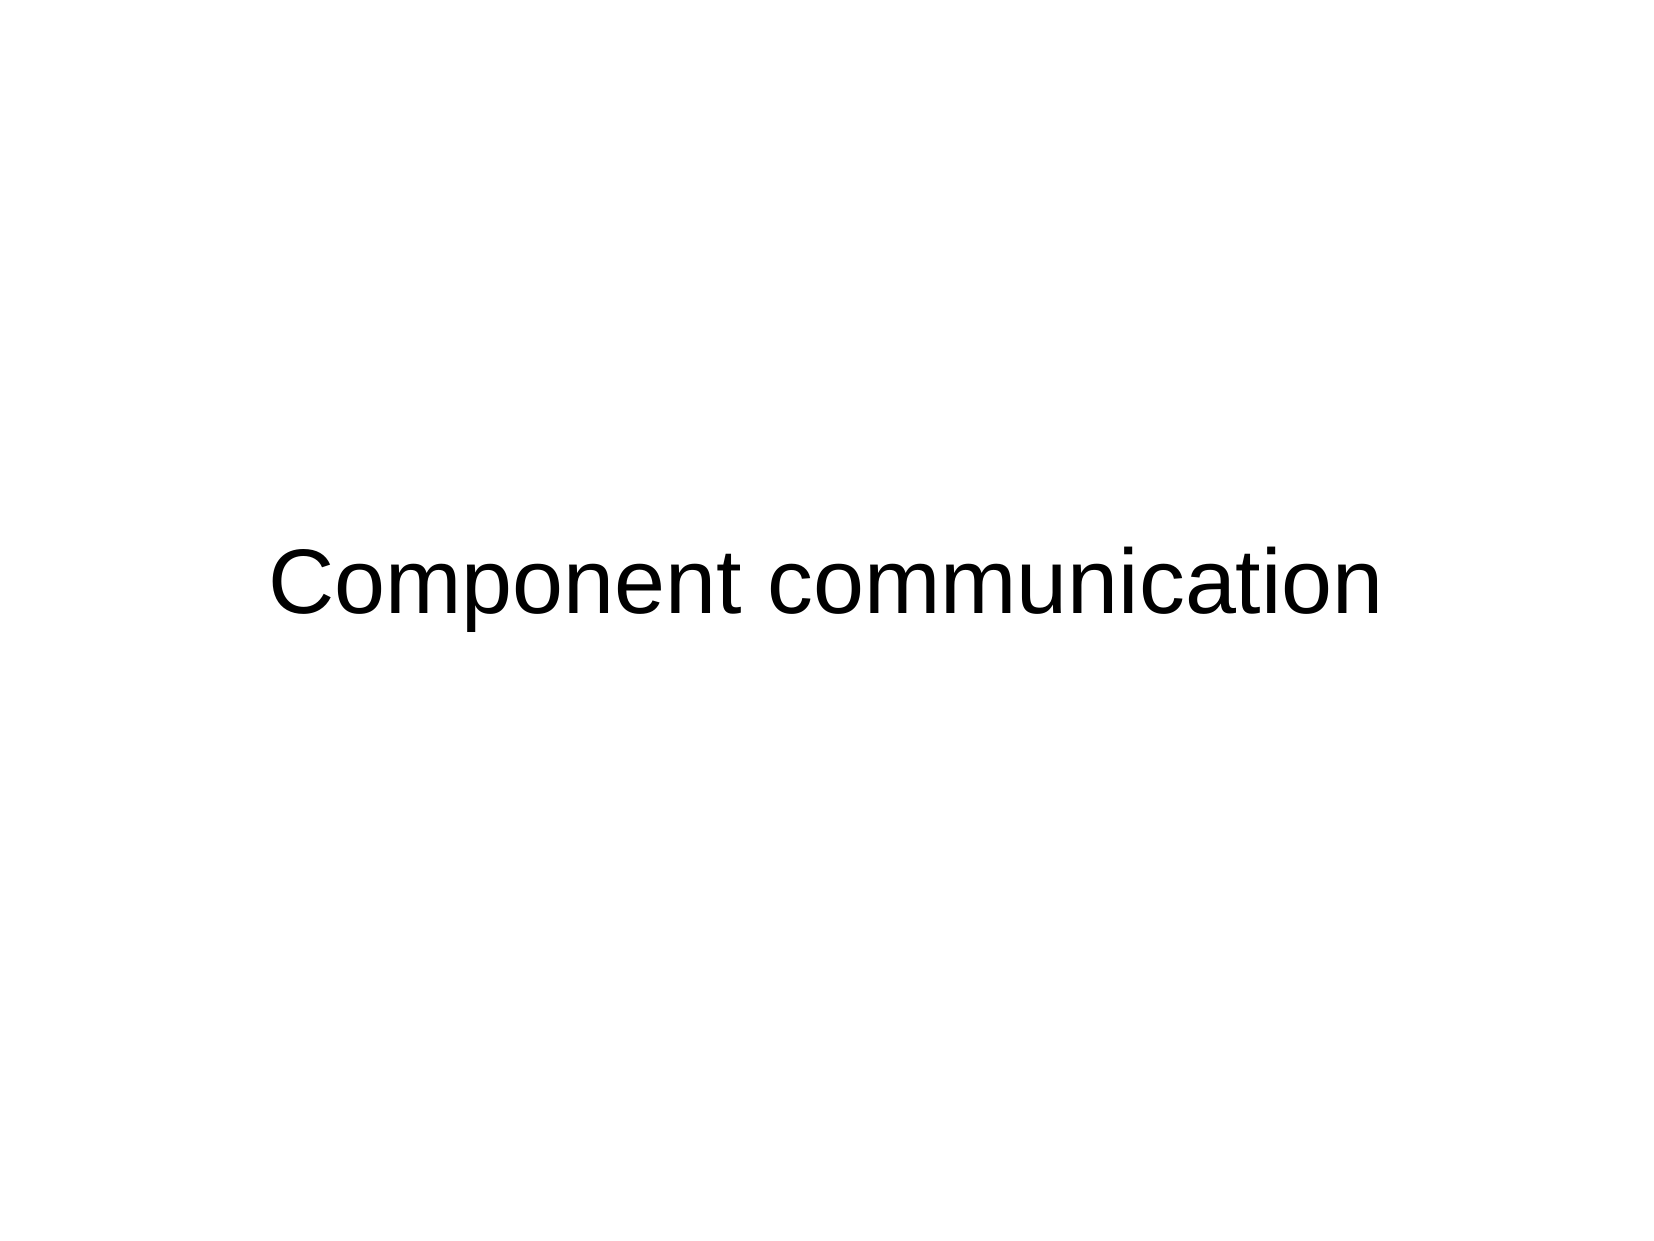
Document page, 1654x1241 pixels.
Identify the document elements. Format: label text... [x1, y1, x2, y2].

title Component communication [82, 477, 1571, 686]
